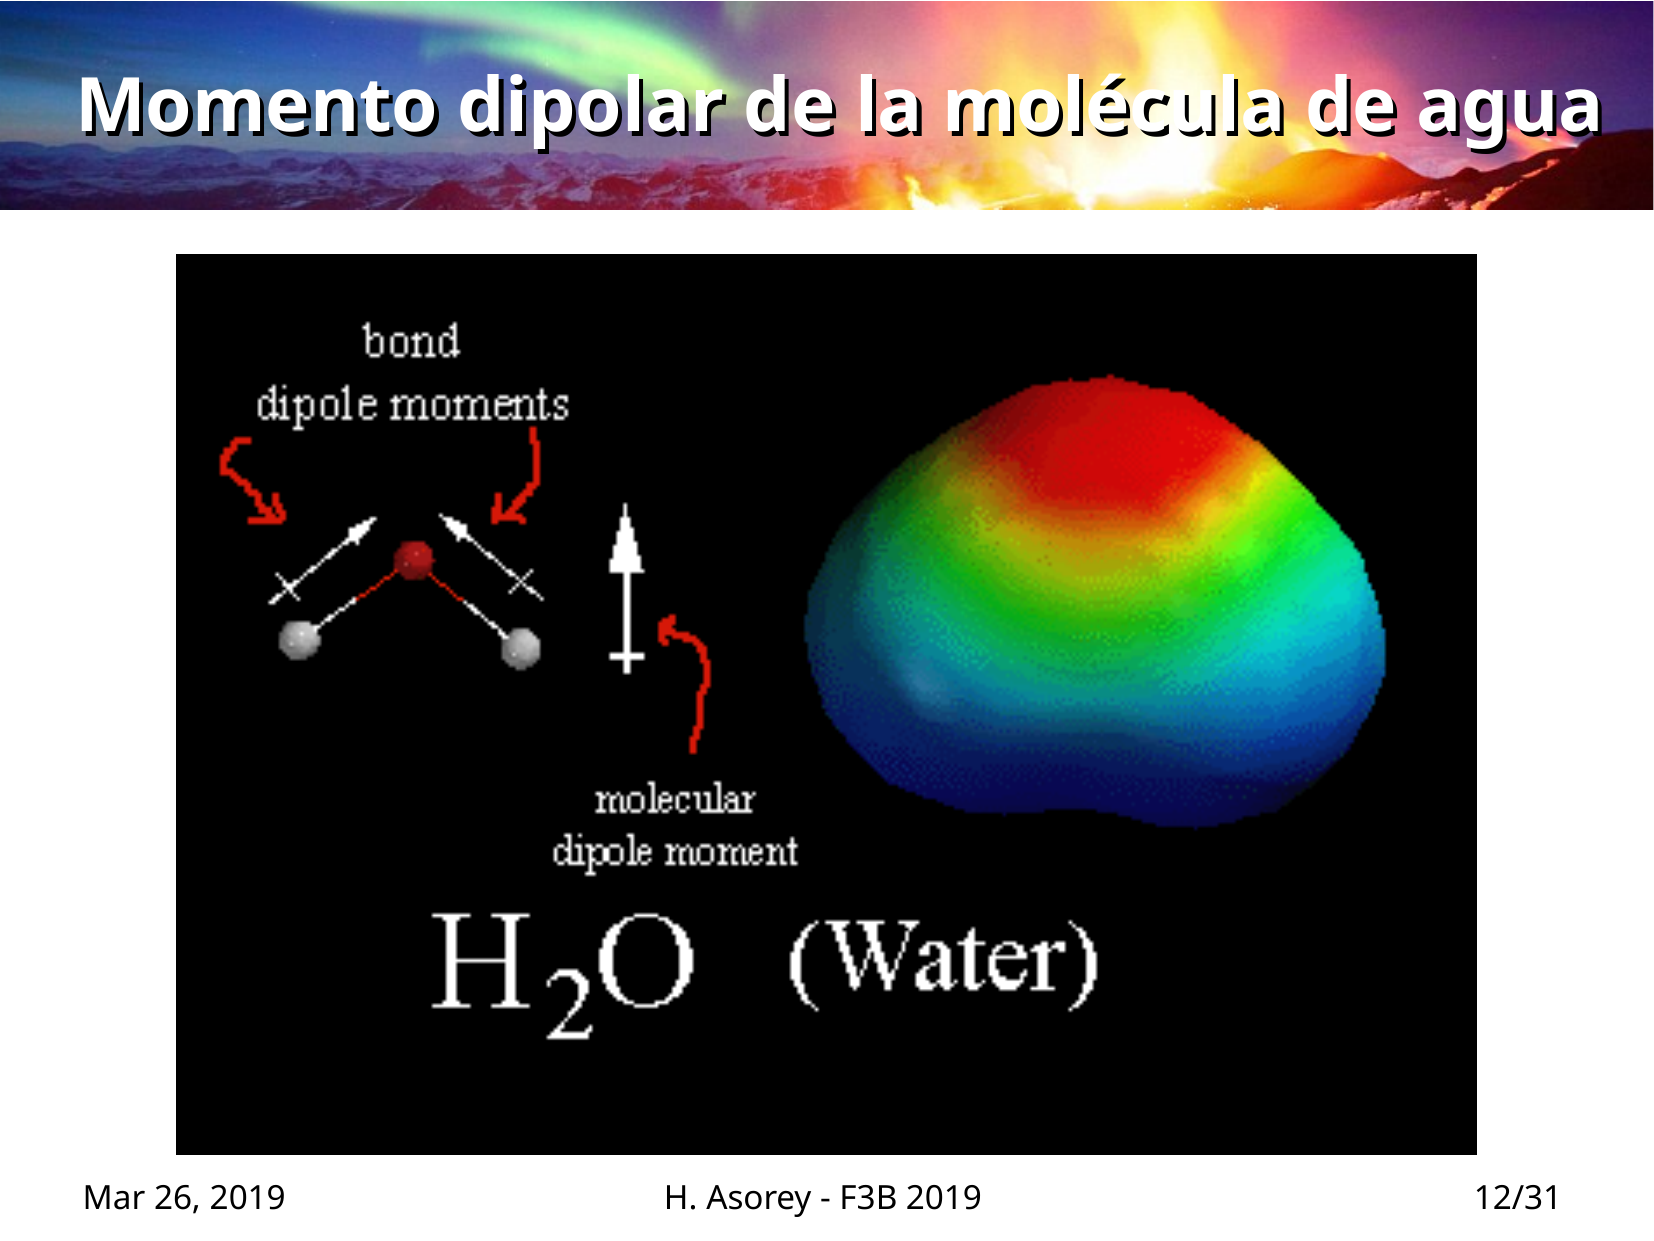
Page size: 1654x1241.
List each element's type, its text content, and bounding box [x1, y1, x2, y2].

picture [176, 254, 1477, 1156]
picture [0, 1, 1654, 210]
title Momento dipolar de la molécula de agua [45, 15, 1606, 191]
